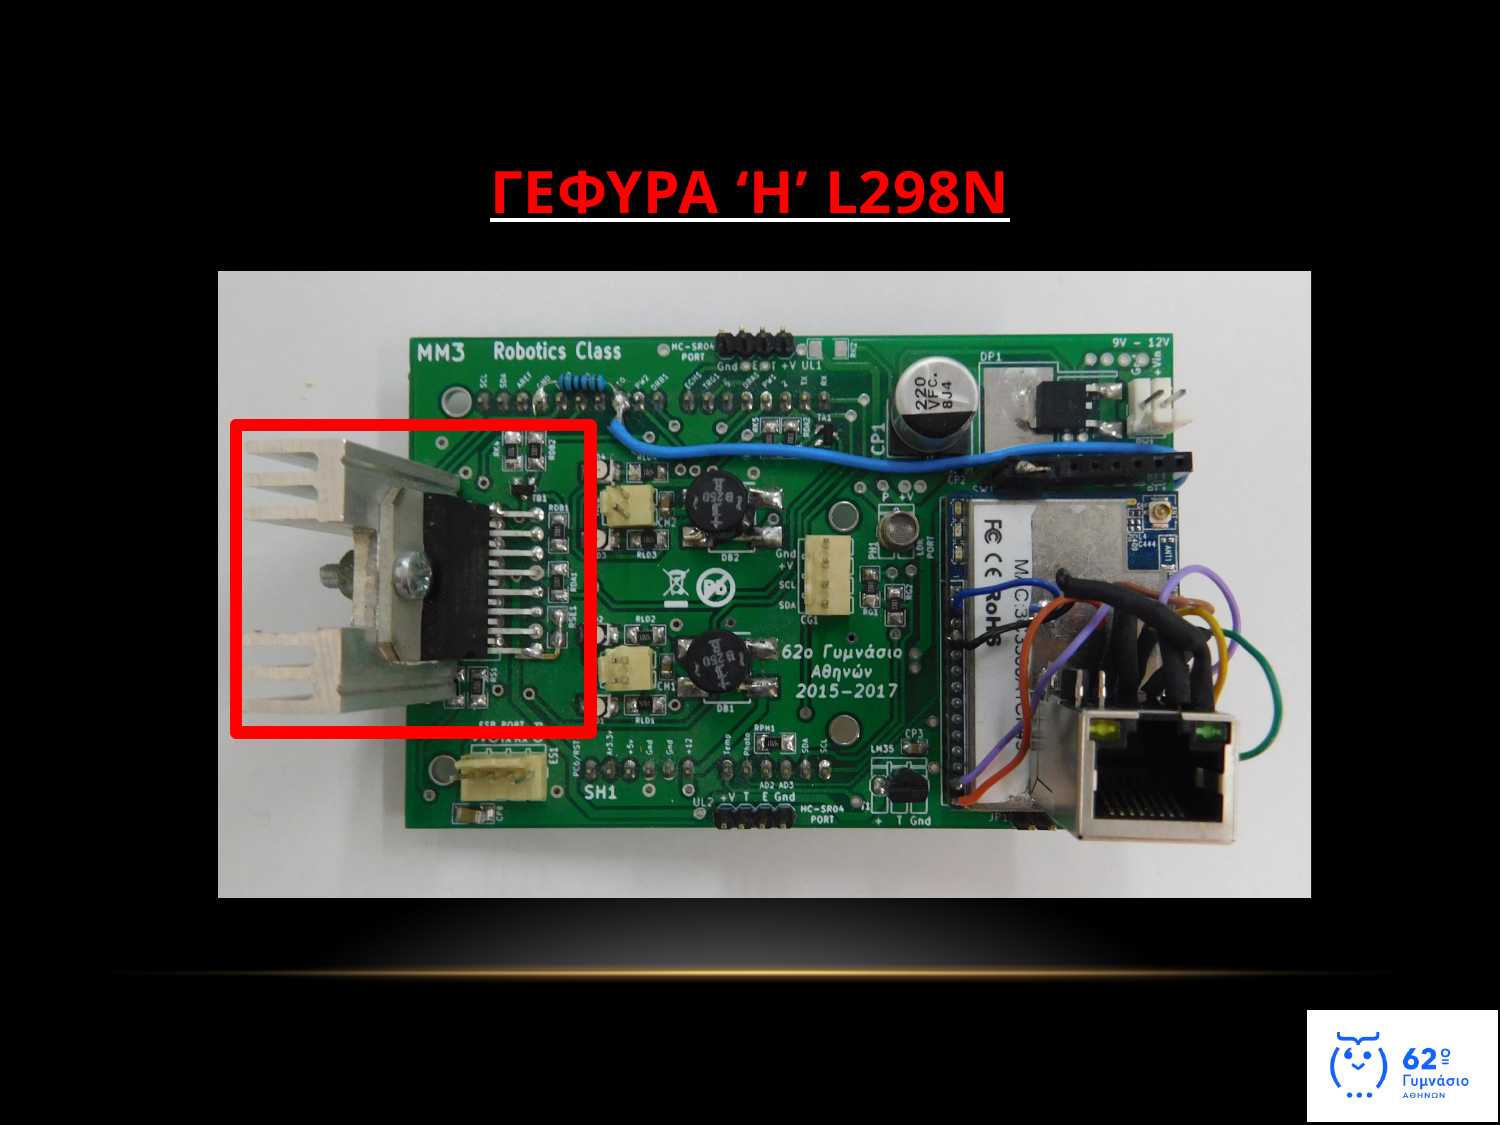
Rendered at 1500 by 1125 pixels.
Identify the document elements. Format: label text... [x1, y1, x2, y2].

text_box Γεφυρα ‘η’ l298n [99, 45, 1400, 233]
picture [0, 0, 1500, 1125]
